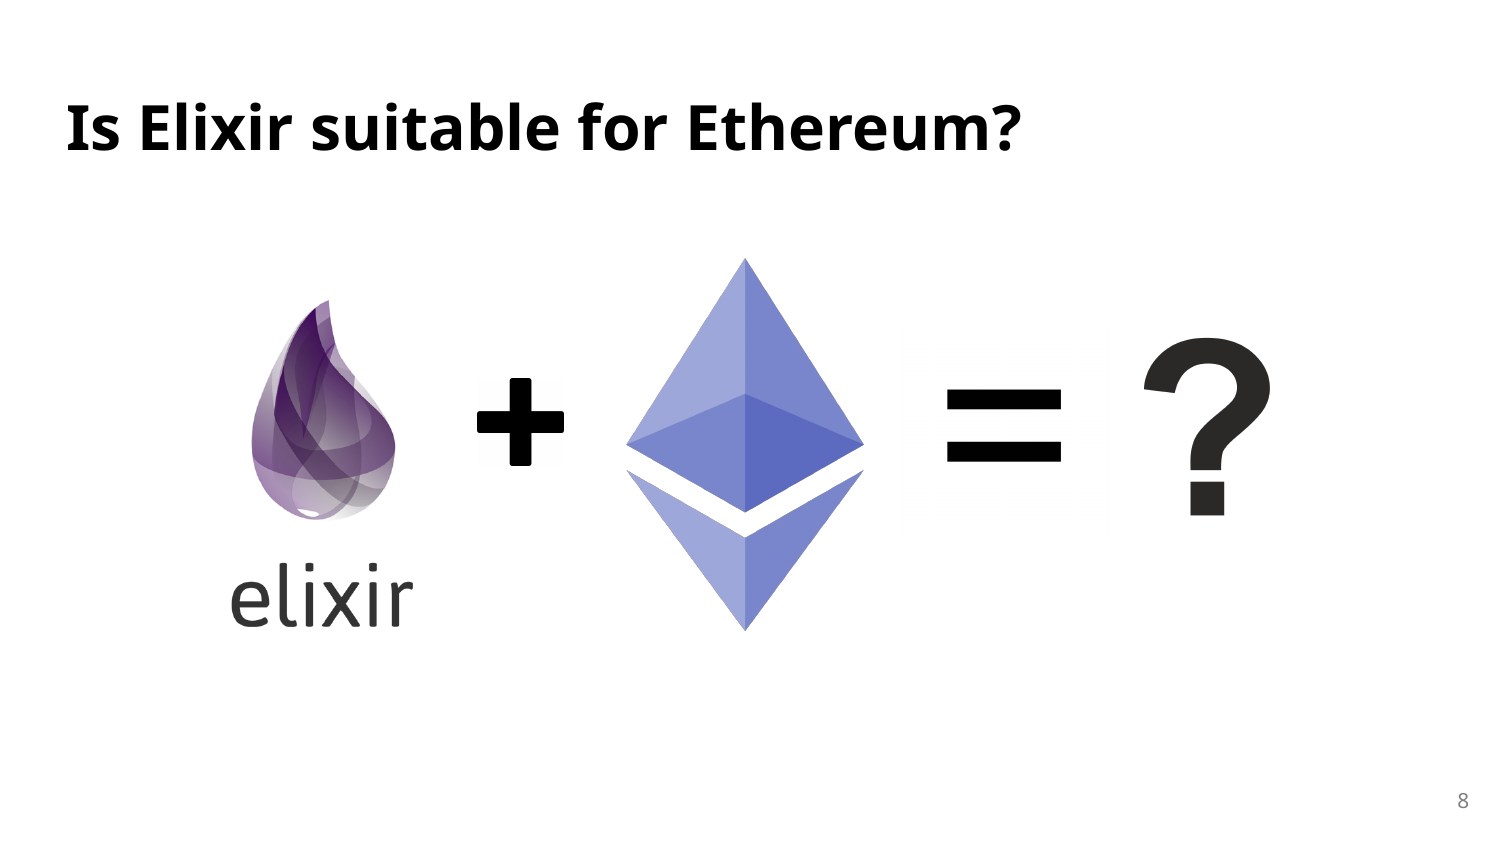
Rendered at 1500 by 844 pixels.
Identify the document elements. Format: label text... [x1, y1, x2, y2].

slide_number <number> [1394, 769, 1484, 834]
picture [51, 241, 1390, 666]
title Is Elixir suitable for Ethereum? [51, 72, 1449, 176]
